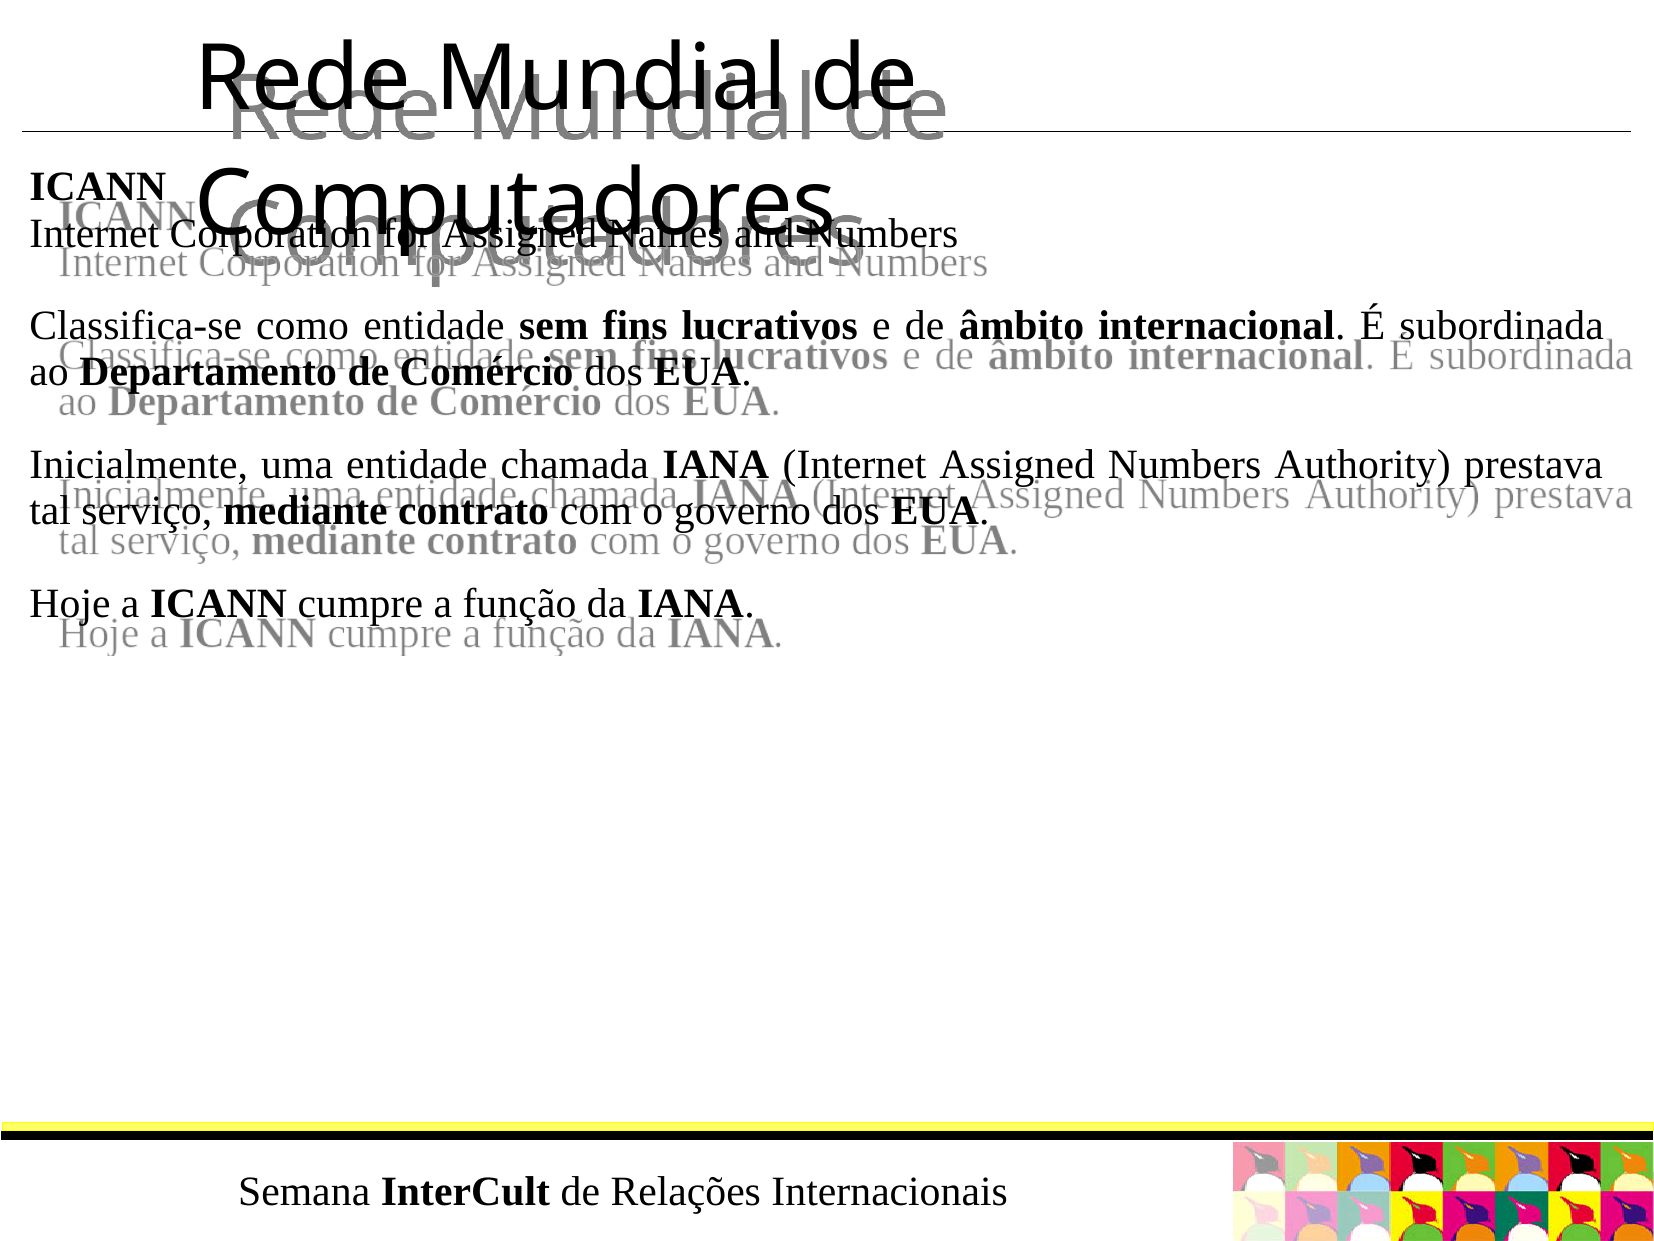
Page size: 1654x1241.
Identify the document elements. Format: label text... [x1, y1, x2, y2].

text_box Rede Mundial de Computadores [194, 11, 1482, 123]
text_box [1, 1122, 1654, 1140]
text_box Semana InterCult de Relações Internacionais [238, 1168, 1009, 1217]
text_box ICANN Internet Corporation for Assigned Names and Numbers Classifica-se como entidade sem fins lucrativos e de âmbito internacional. É subordinada ao Departamento de Comércio dos EUA. Inicialmente, uma entidade chamada IANA (Internet Assigned Numbers Authority) prestava tal serviço, mediante contrato com o governo dos EUA. Hoje a ICANN cumpre a função da IANA. [29, 163, 1604, 627]
chart [1233, 1142, 1654, 1241]
